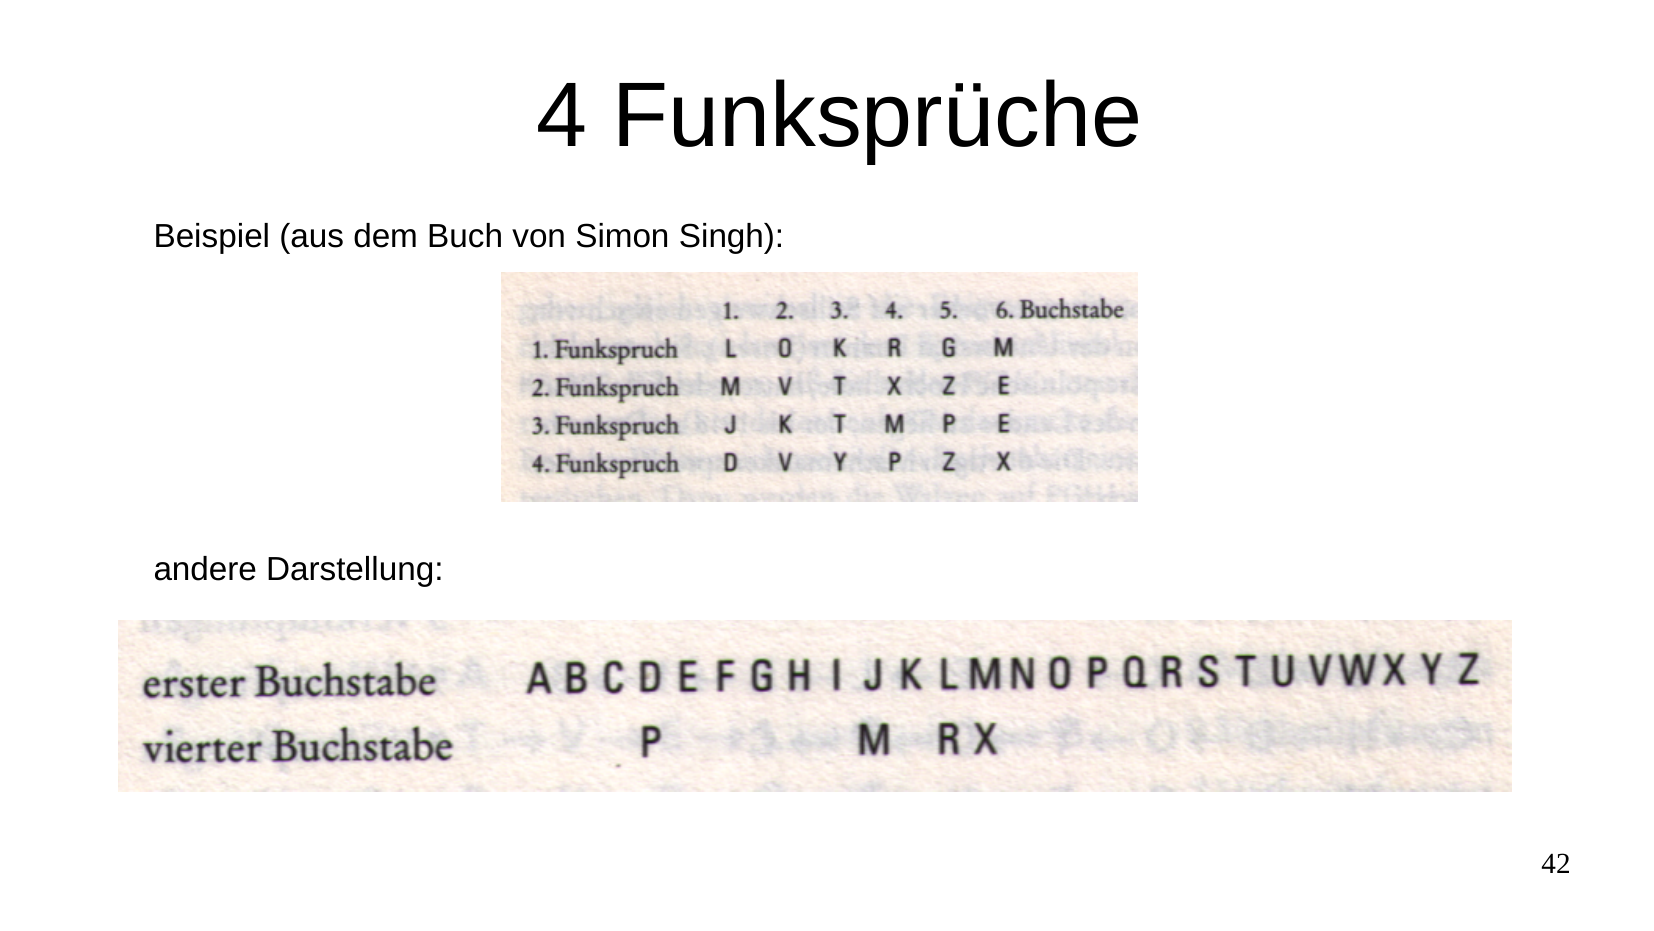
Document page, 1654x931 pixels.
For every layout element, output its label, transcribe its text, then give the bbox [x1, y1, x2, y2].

picture [501, 272, 1138, 502]
title 4 Funksprüche [82, 37, 1571, 193]
picture [118, 620, 1512, 792]
list Beispiel (aus dem Buch von Simon Singh): andere Darstellung: [82, 217, 1571, 758]
